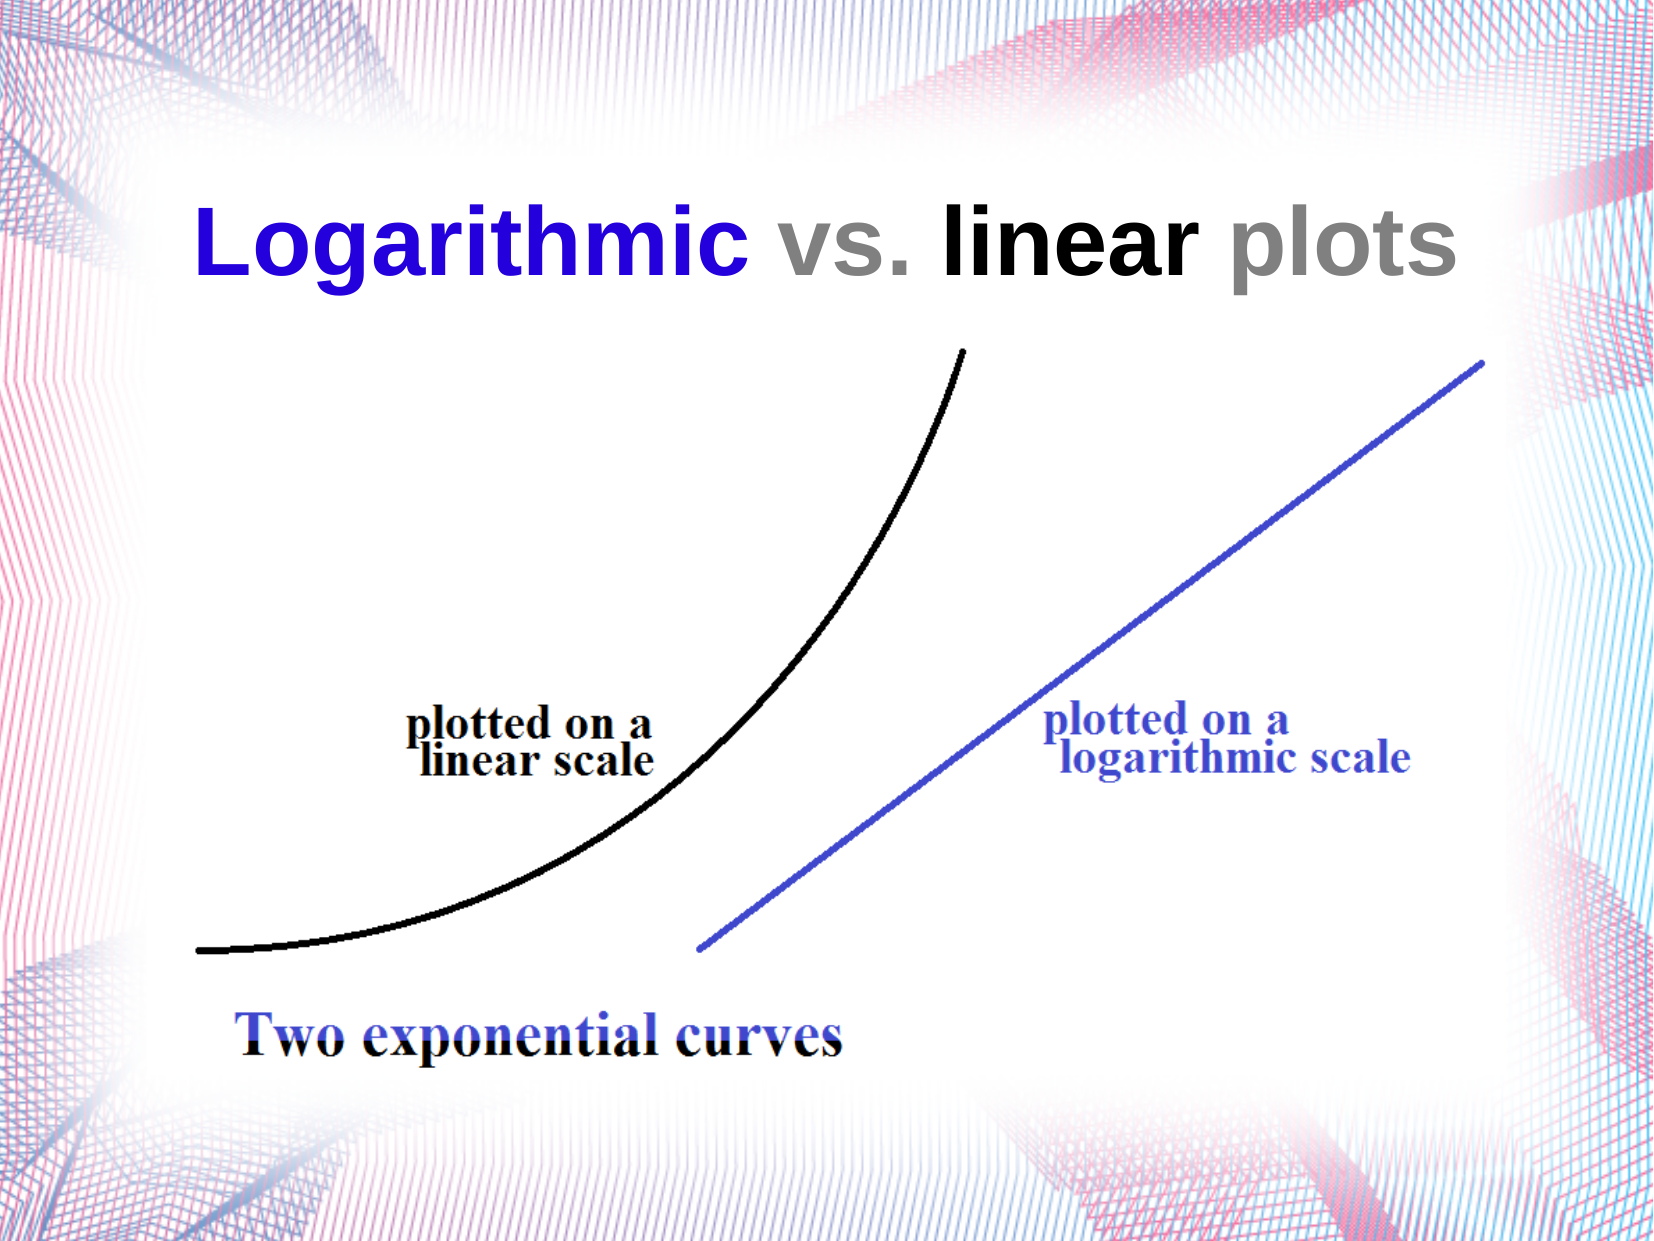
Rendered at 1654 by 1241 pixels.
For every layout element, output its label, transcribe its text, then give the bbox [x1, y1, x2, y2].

title Logarithmic vs. linear plots [82, 137, 1571, 346]
picture [0, 0, 1654, 1241]
